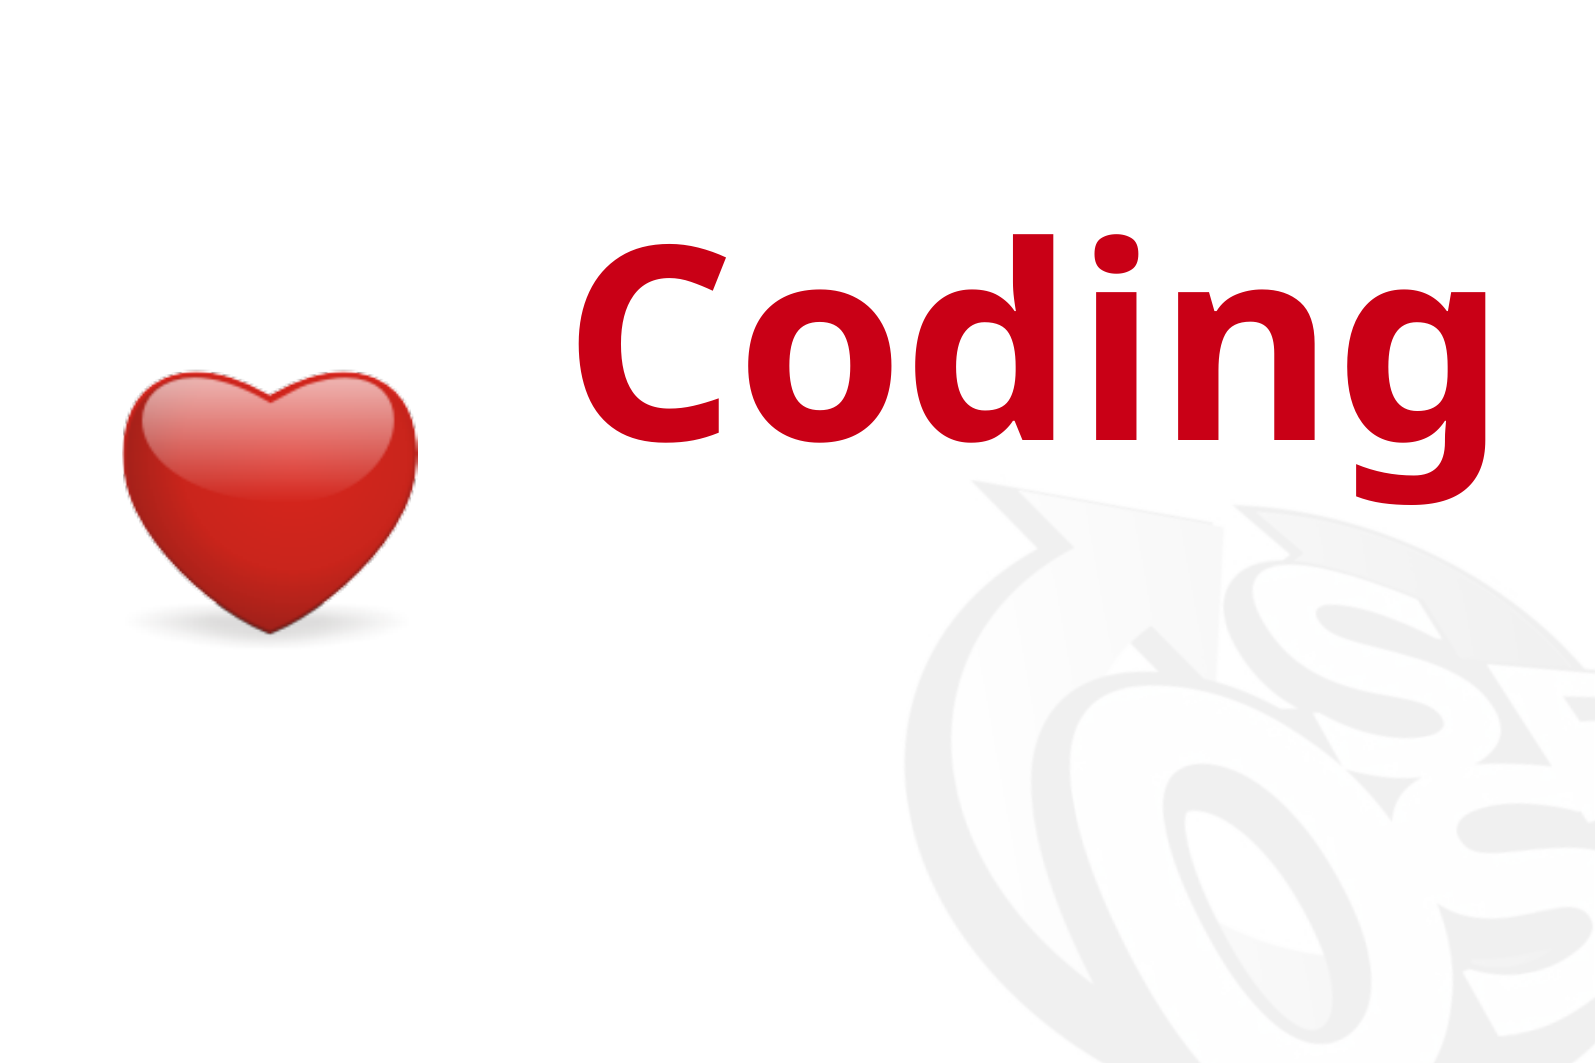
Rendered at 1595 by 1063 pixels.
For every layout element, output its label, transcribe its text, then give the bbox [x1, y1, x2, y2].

picture [122, 364, 418, 660]
title Coding [413, 0, 1577, 659]
